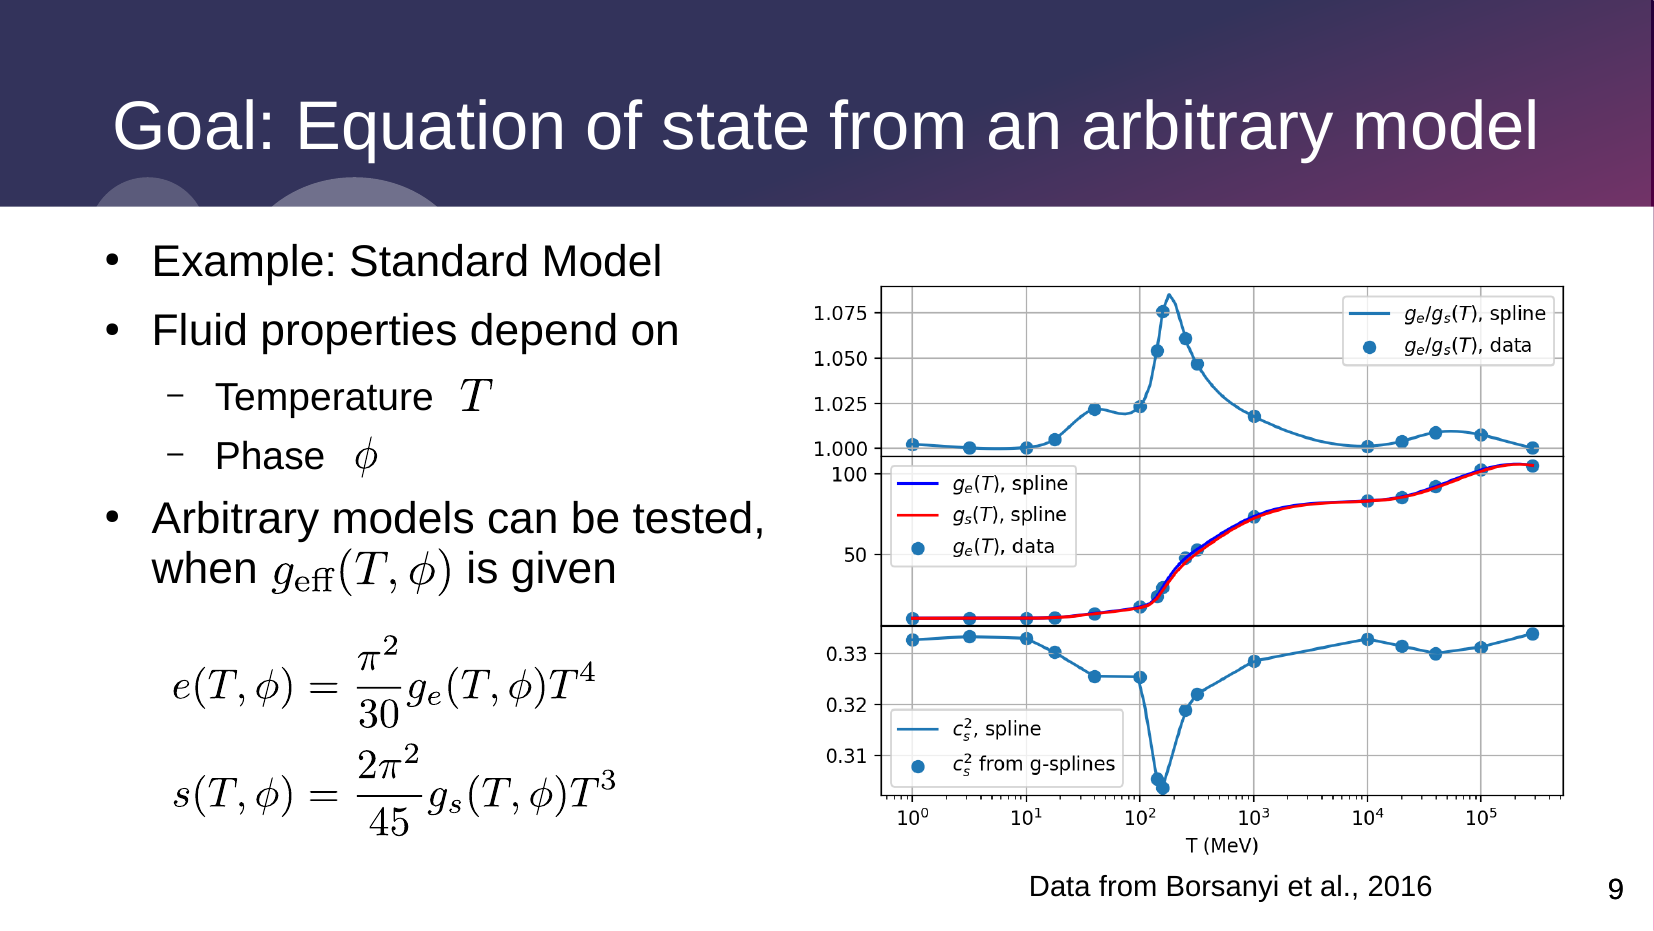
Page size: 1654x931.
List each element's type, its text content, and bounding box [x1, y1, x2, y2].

title Goal: Equation of state from an arbitrary model [88, 44, 1565, 207]
picture [353, 436, 378, 478]
picture [169, 633, 617, 838]
list Example: Standard Model Fluid properties depend on Temperature Phase Arbitrary models can be tested, when is given [88, 236, 771, 651]
text_box Data from Borsanyi et al., 2016 [1014, 862, 1451, 910]
picture [771, 207, 1651, 868]
picture [459, 379, 493, 411]
picture [269, 546, 452, 598]
